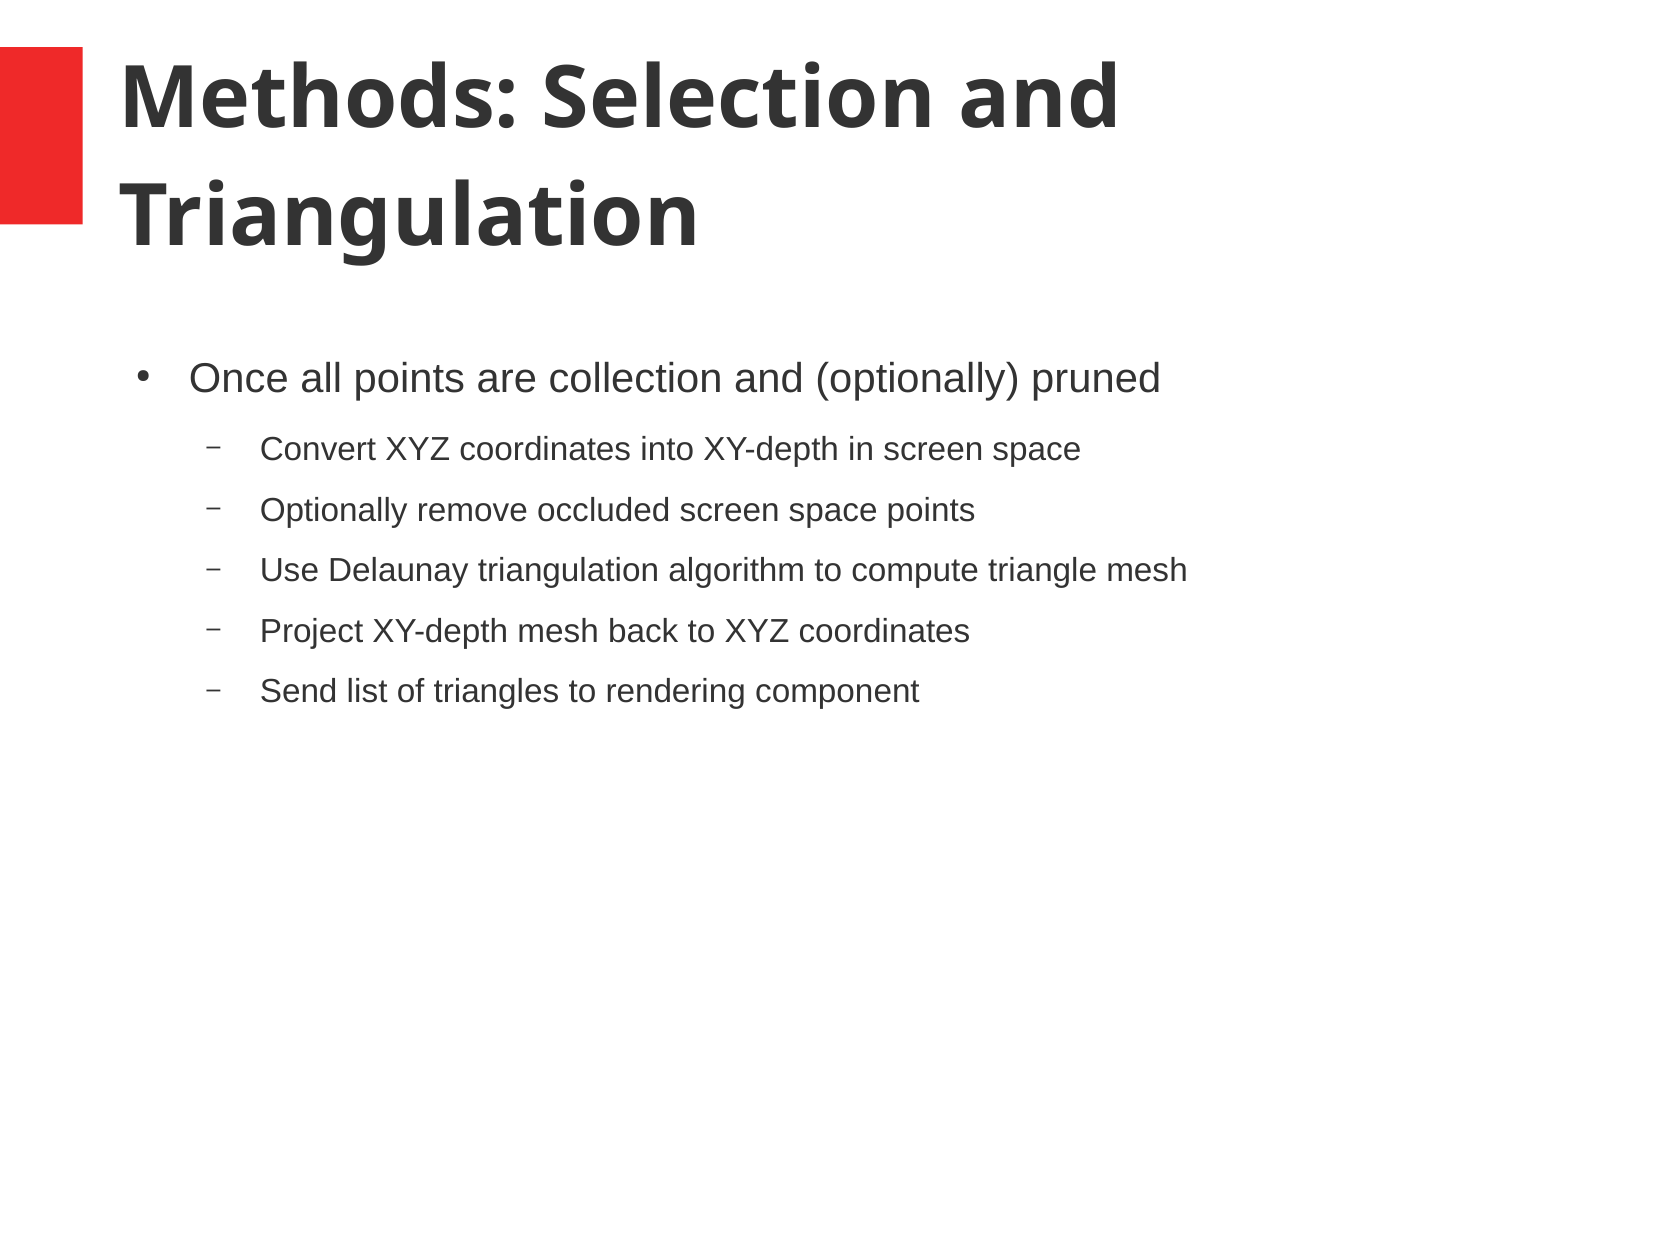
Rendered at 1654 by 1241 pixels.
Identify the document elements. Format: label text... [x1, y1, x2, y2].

title Methods: Selection and Triangulation [118, 35, 1571, 271]
list Once all points are collection and (optionally) pruned Convert XYZ coordinates into XY-depth in screen space Optionally remove occluded screen space points Use Delaunay triangulation algorithm to compute triangle mesh Project XY-depth mesh back to XYZ coordinates Send list of triangles to rendering component [118, 354, 1536, 1074]
